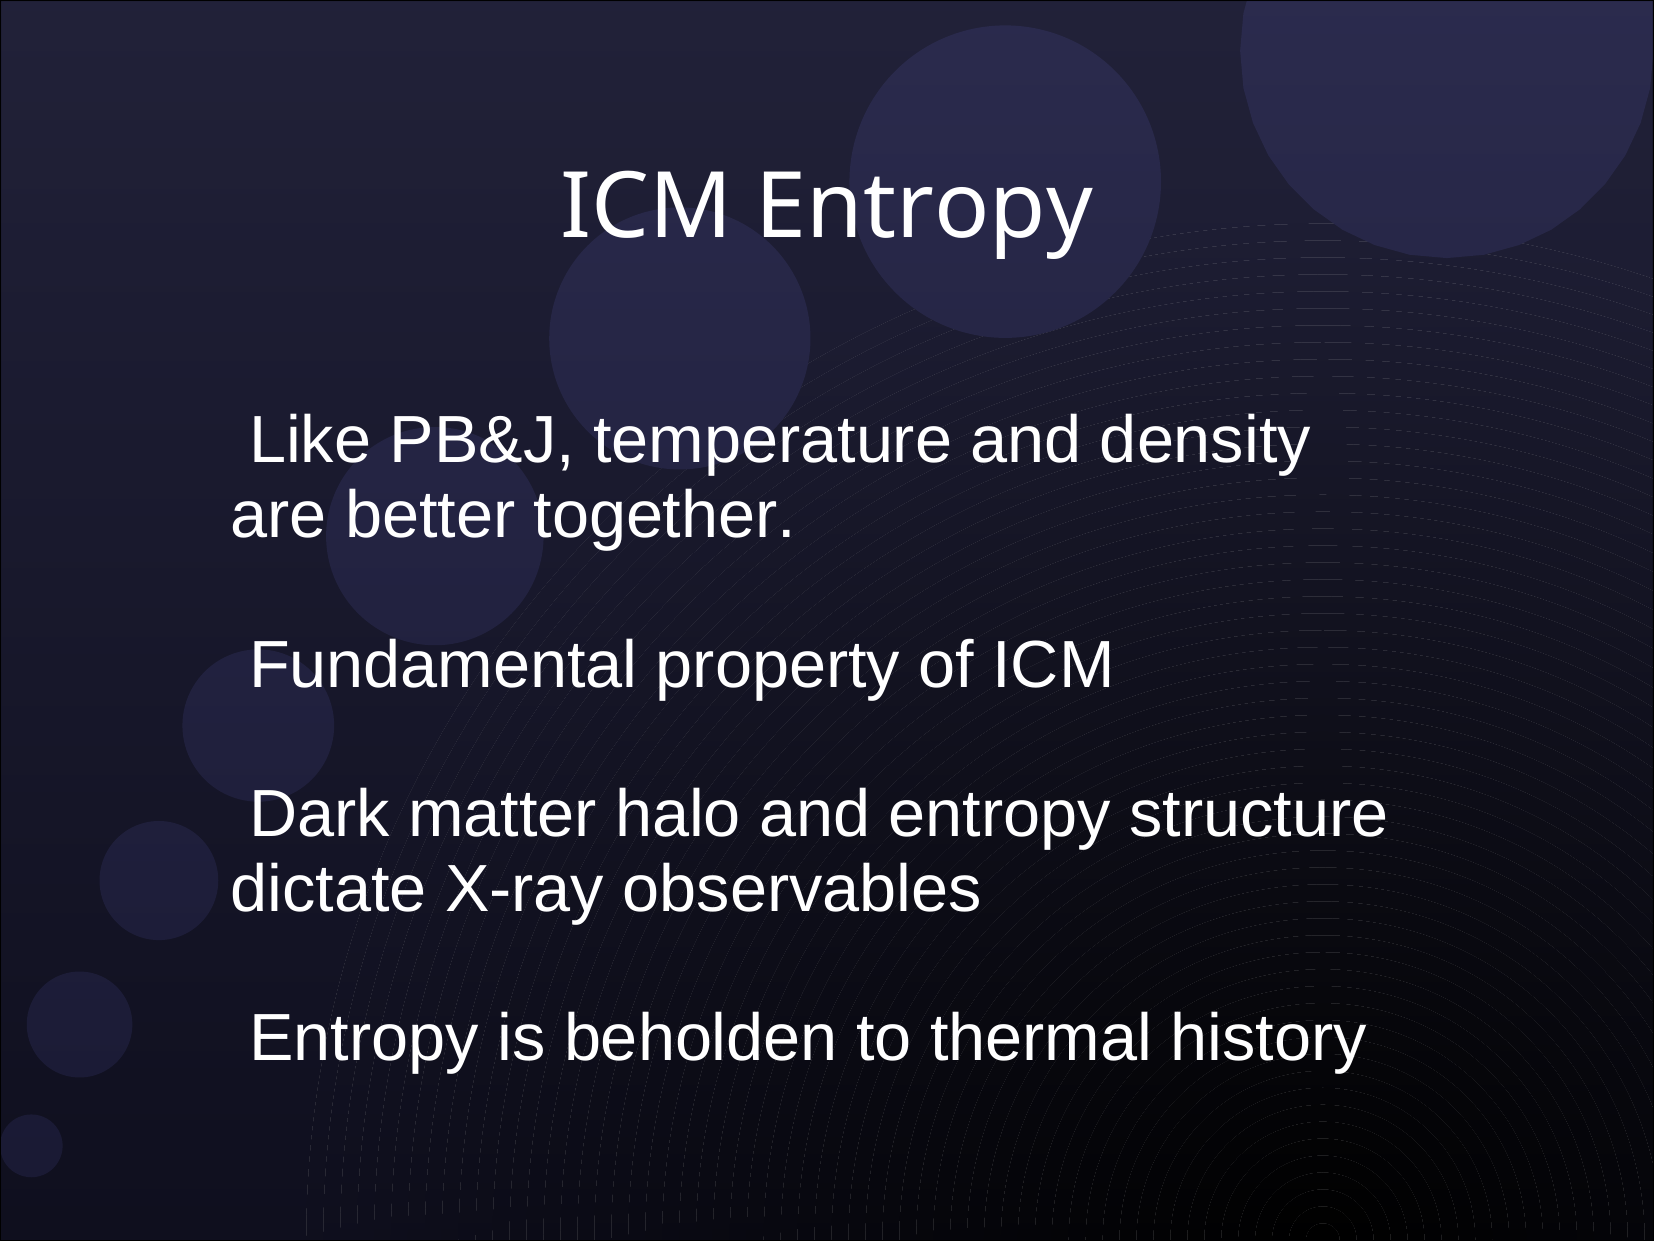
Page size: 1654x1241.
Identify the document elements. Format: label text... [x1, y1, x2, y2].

text_box ICM Entropy [452, 137, 1201, 292]
text_box Like PB&J, temperature and density are better together. Fundamental property of ICM Dark matter halo and entropy structure dictate X-ray observables Entropy is beholden to thermal history [230, 402, 1423, 1076]
